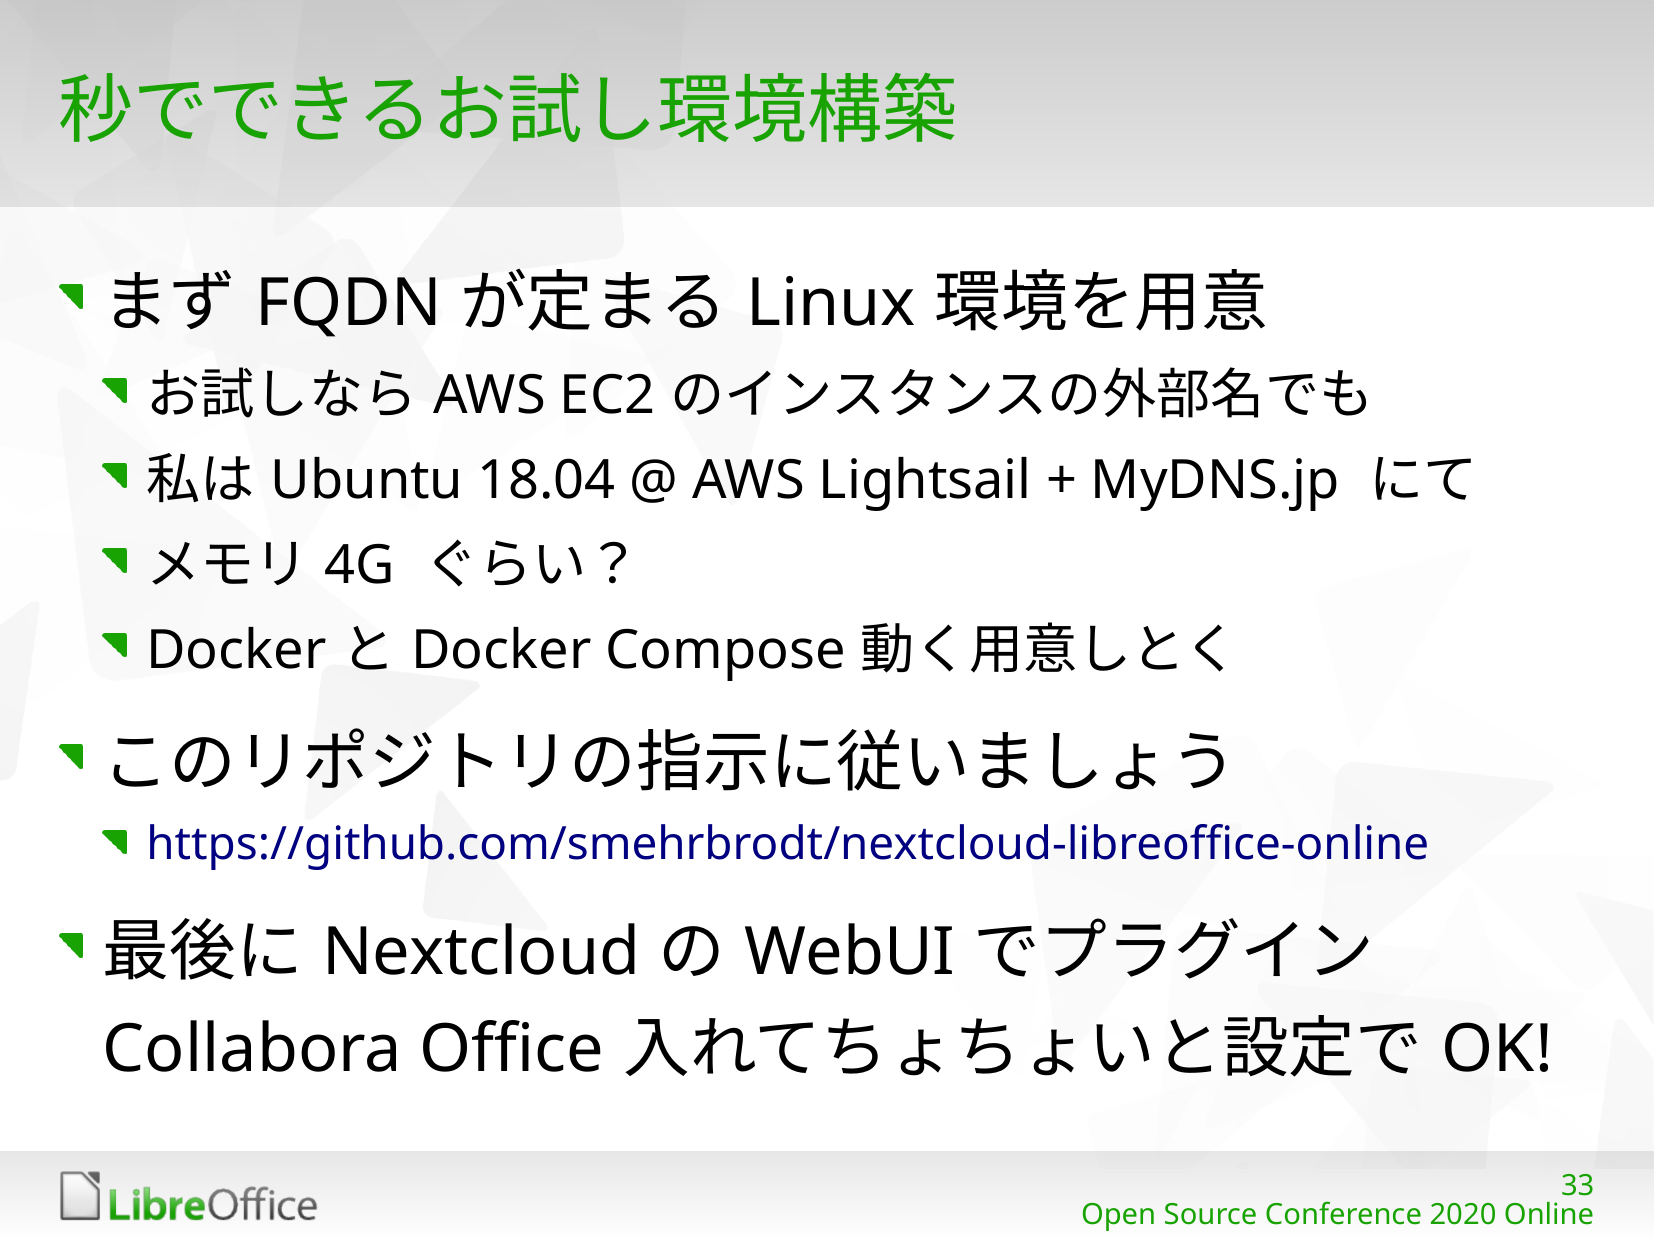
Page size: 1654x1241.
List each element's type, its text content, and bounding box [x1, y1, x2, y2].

picture [0, 0, 783, 931]
picture [41, 1152, 337, 1240]
list まずFQDNが定まるLinux環境を用意 お試しならAWS EC2のインスタンスの外部名でも 私はUbuntu 18.04 @ AWS Lightsail + MyDNS.jp にて メモリ4G ぐらい？ DockerとDocker Compose動く用意しとく このリポジトリの指示に従いましょう https://github.com/smehrbrodt/nextcloud-libreoffice-online 最後にNextcloudのWebUIでプラグインCollabora Office入れてちょちょいと設定でOK! [59, 248, 1595, 1092]
title 秒でできるお試し環境構築 [59, 29, 1595, 178]
picture [915, 548, 1654, 1169]
